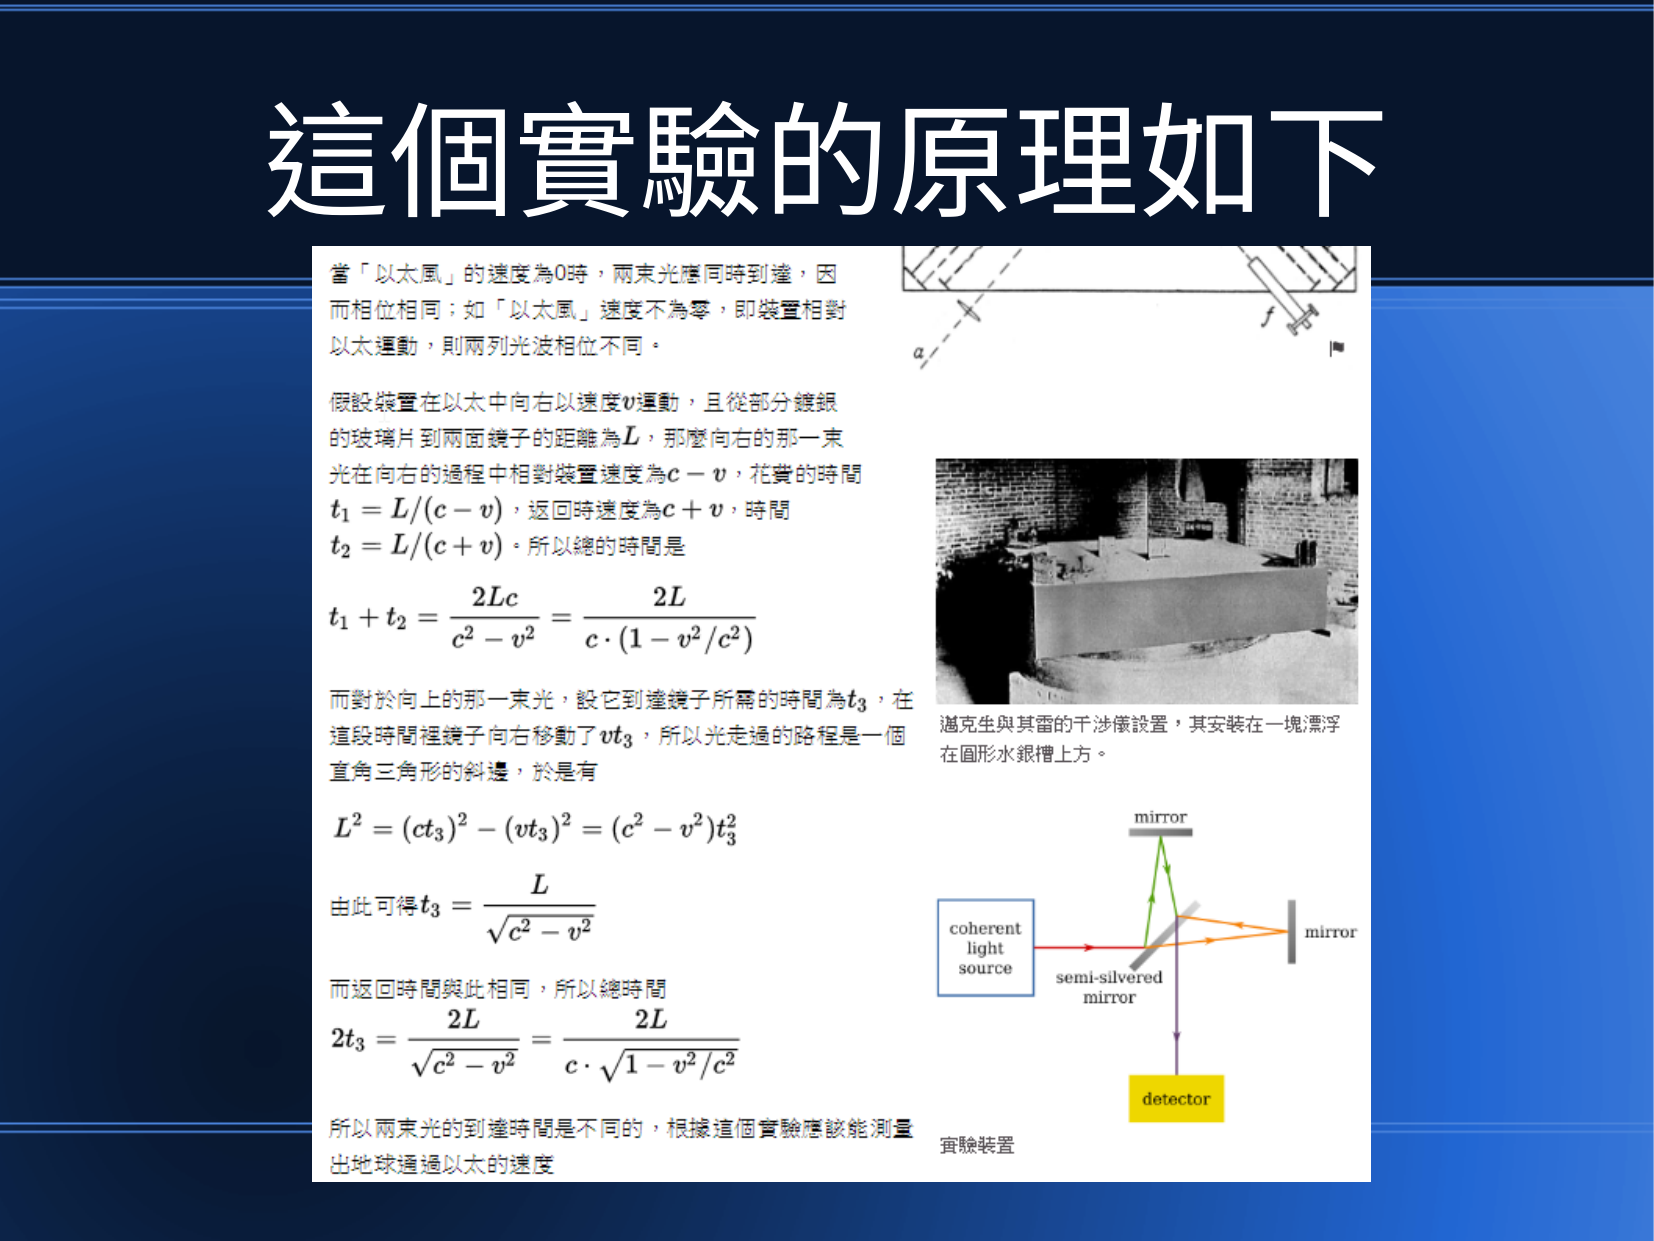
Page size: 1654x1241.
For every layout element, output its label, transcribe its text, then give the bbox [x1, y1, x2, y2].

picture [0, 0, 1654, 1241]
title 這個實驗的原理如下 [82, 49, 1571, 257]
